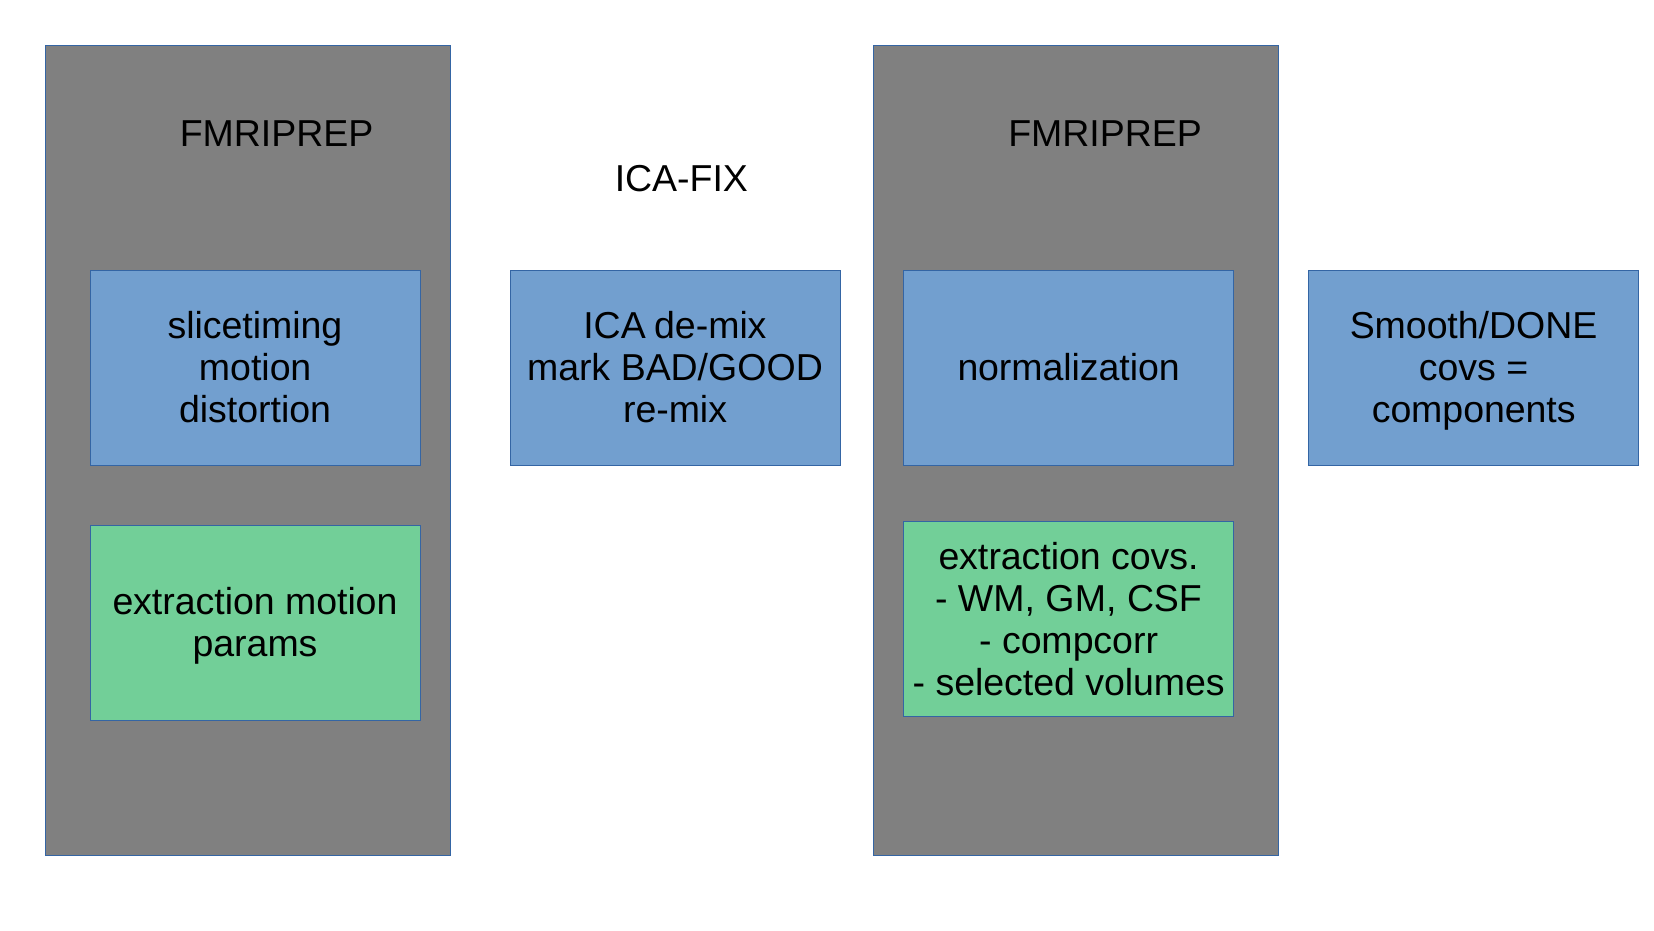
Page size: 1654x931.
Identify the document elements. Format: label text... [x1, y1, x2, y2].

text_box FMRIPREP [165, 105, 389, 162]
text_box ICA-FIX [600, 150, 764, 207]
text_box ICA de-mix mark BAD/GOOD re-mix [510, 270, 841, 466]
text_box normalization [903, 270, 1234, 466]
text_box FMRIPREP [993, 105, 1218, 162]
text_box [873, 45, 1279, 856]
text_box slicetiming motion distortion [90, 270, 421, 466]
text_box [45, 45, 451, 856]
text_box Smooth/DONE covs = components [1308, 270, 1639, 466]
text_box extraction covs. - WM, GM, CSF - compcorr - selected volumes [903, 521, 1234, 717]
text_box extraction motion params [90, 525, 421, 721]
